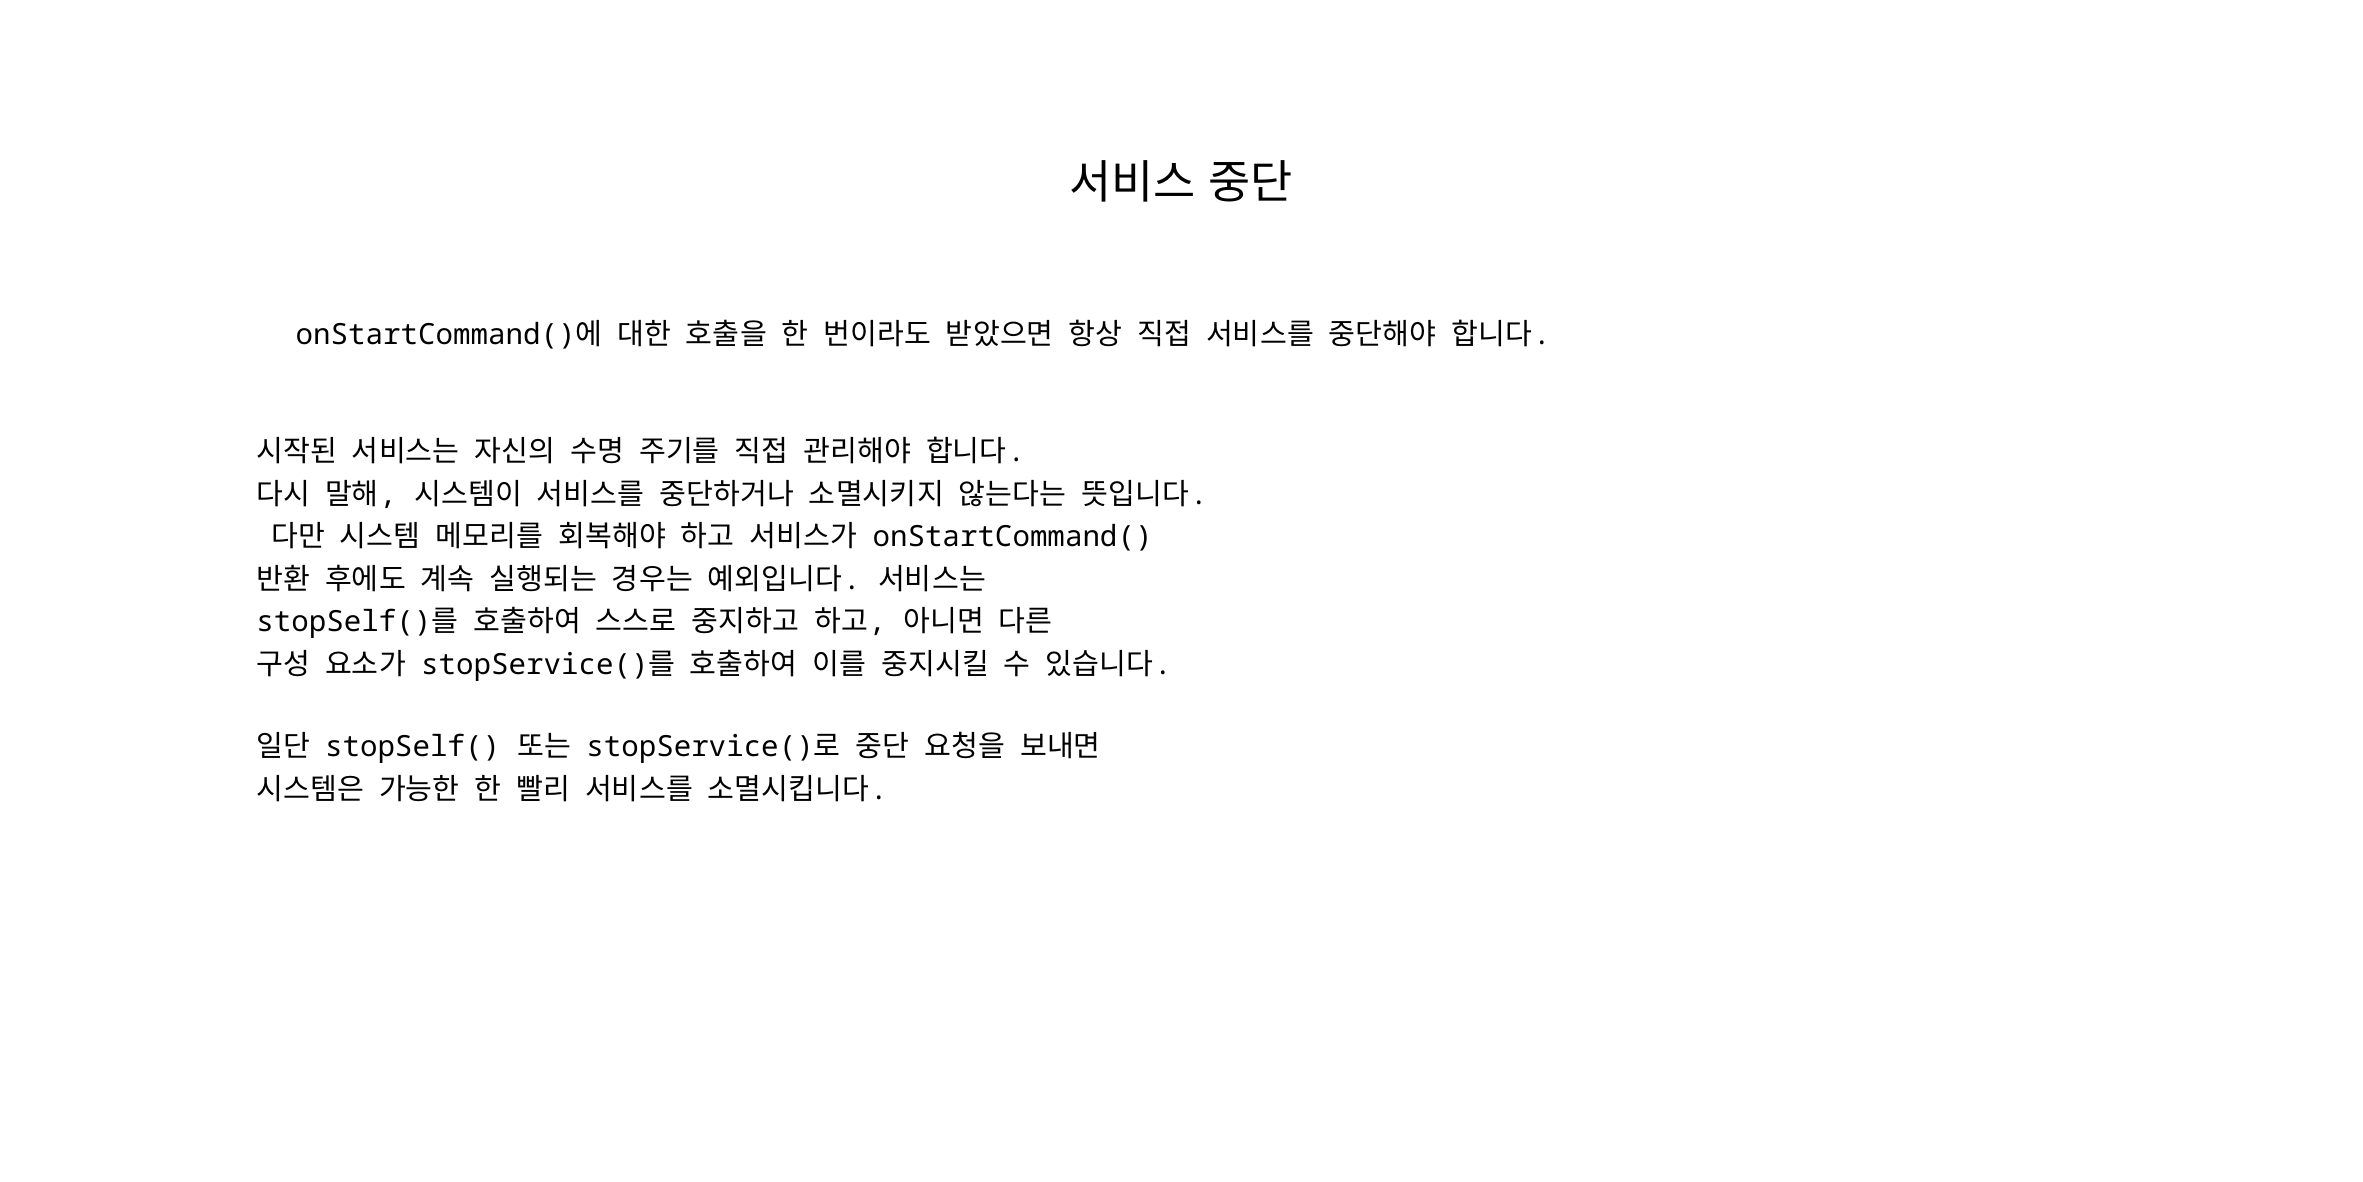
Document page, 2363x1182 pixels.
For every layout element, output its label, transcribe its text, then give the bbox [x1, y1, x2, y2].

text_box 시작된 서비스는 자신의 수명 주기를 직접 관리해야 합니다. 다시 말해, 시스템이 서비스를 중단하거나 소멸시키지 않는다는 뜻입니다. 다만 시스템 메모리를 회복해야 하고 서비스가 onStartCommand() 반환 후에도 계속 실행되는 경우는 예외입니다. 서비스는 stopSelf()를 호출하여 스스로 중지하고 하고, 아니면 다른 구성 요소가 stopService()를 호출하여 이를 중지시킬 수 있습니다. 일단 stopSelf() 또는 stopService()로 중단 요청을 보내면 시스템은 가능한 한 빨리 서비스를 소멸시킵니다. [241, 380, 1293, 688]
title 서비스 중단 [118, 47, 2245, 245]
text_box onStartCommand()에 대한 호출을 한 번이라도 받았으면 항상 직접 서비스를 중단해야 합니다. [263, 263, 1619, 337]
